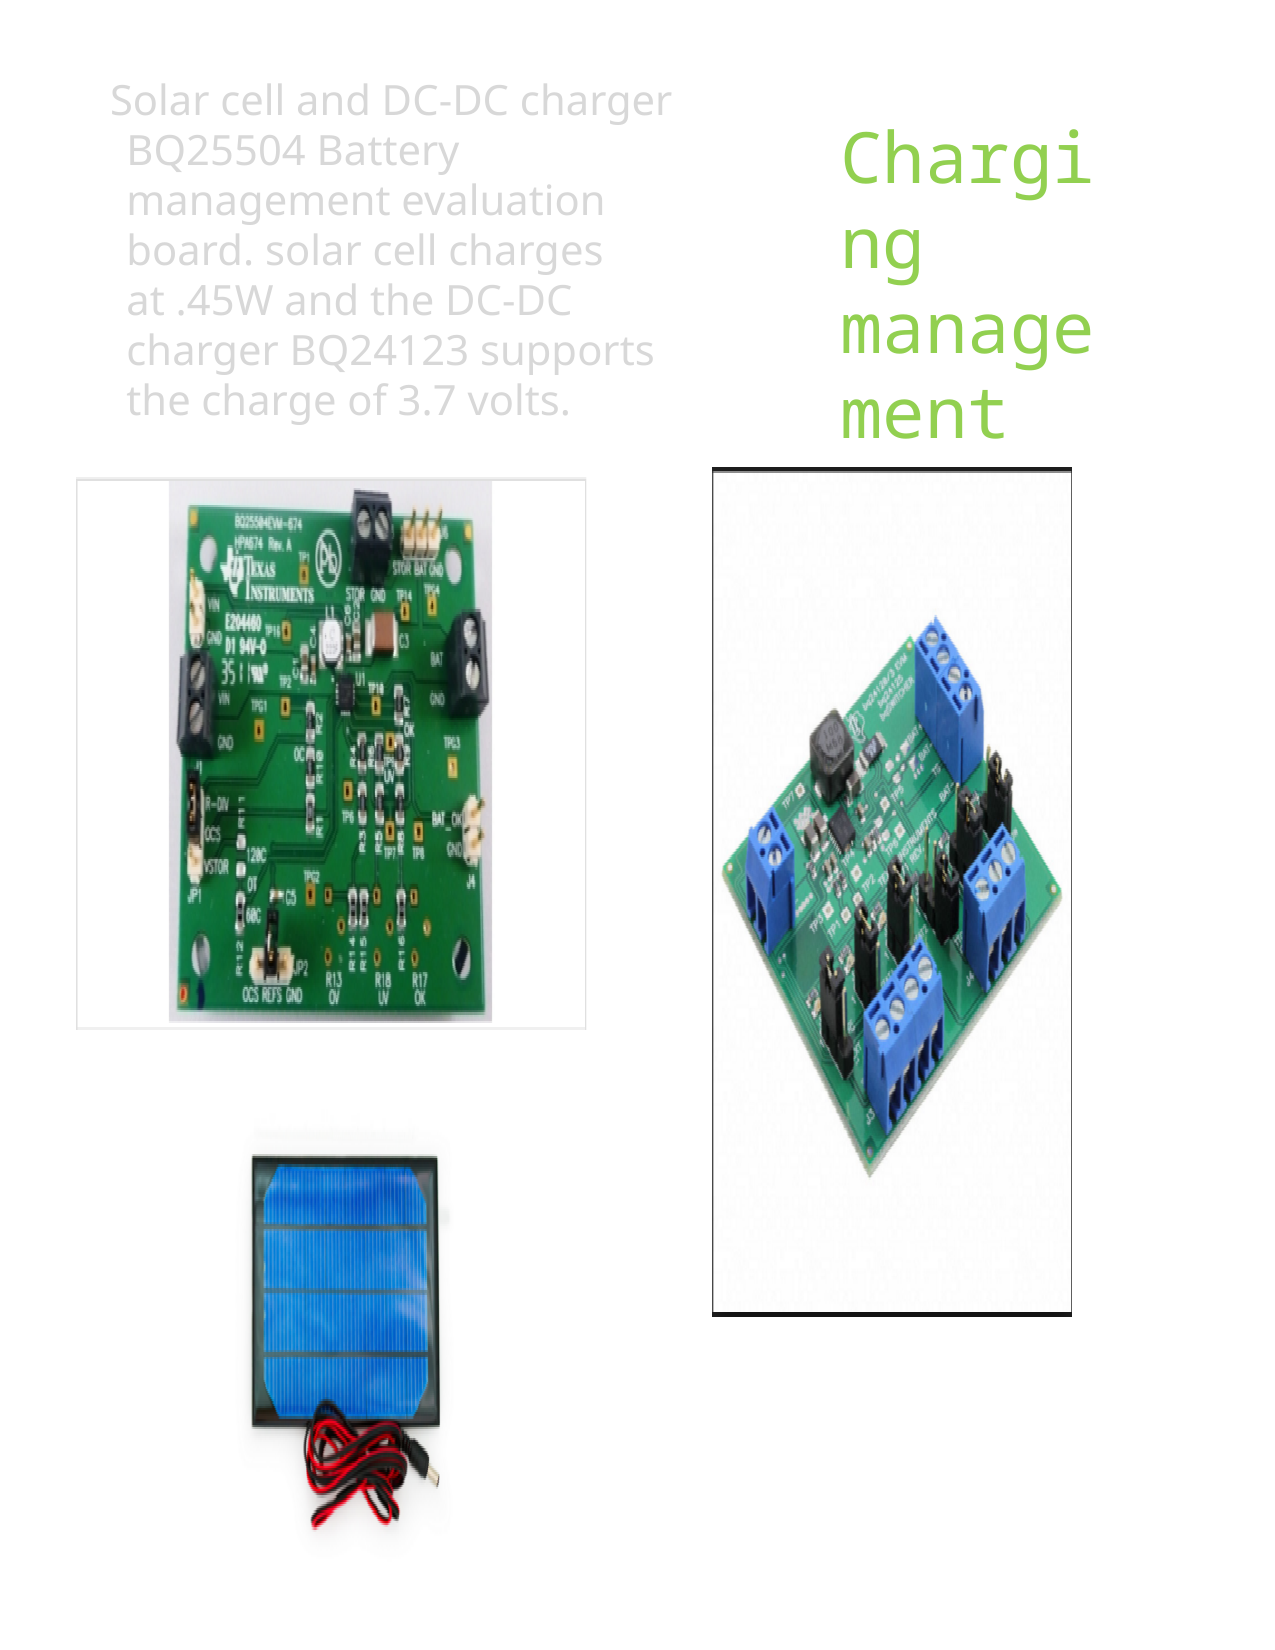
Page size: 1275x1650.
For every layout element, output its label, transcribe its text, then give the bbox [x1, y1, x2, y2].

picture [712, 467, 1072, 1317]
title Charging management [825, 58, 1122, 468]
picture [74, 467, 587, 1030]
list Solar cell and DC-DC charger BQ25504 Battery management evaluation board. solar cell charges at .45W and the DC-DC charger BQ24123 supports the charge of 3.7 volts. [73, 58, 700, 1251]
picture [214, 1086, 480, 1592]
